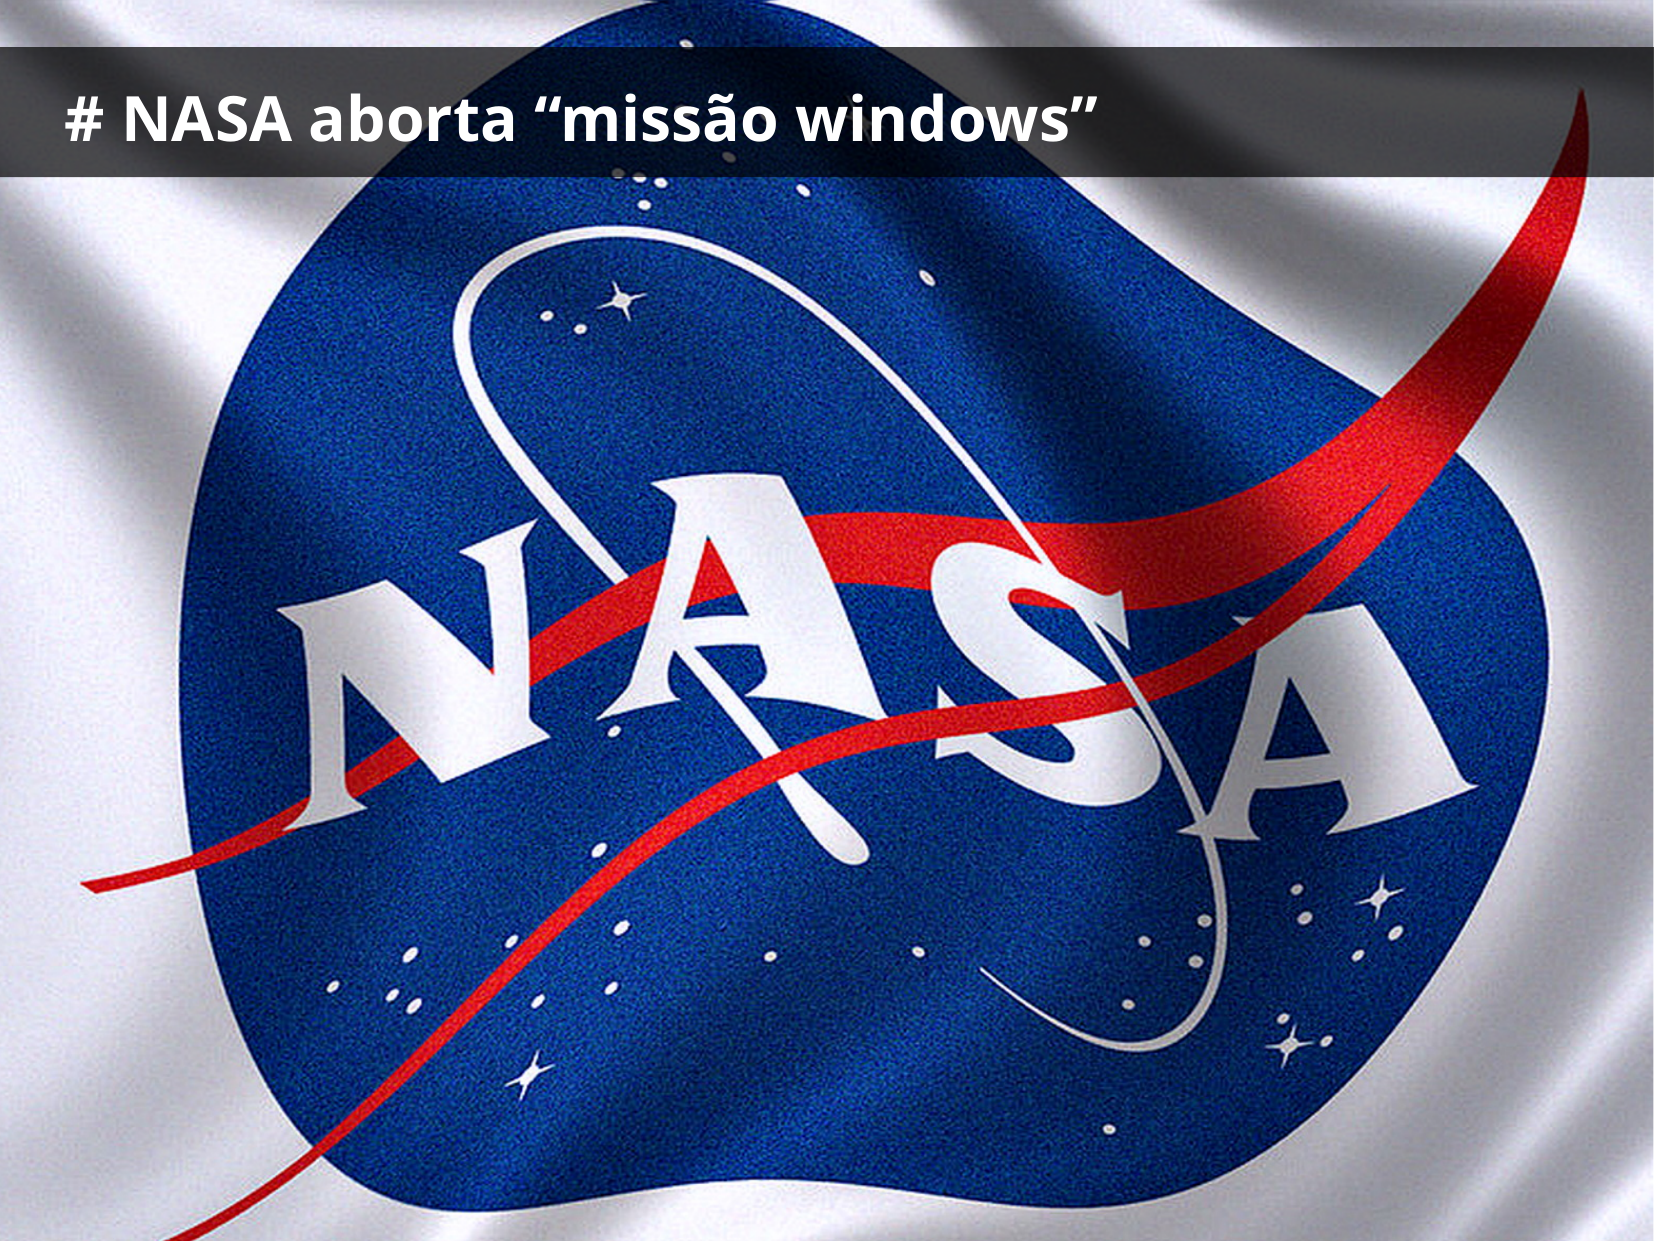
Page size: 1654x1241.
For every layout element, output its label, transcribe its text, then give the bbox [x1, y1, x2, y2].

text_box # NASA aborta “missão windows” [49, 67, 1093, 165]
picture [0, 0, 1654, 47]
picture [0, 178, 1654, 1241]
text_box [0, 47, 1654, 178]
